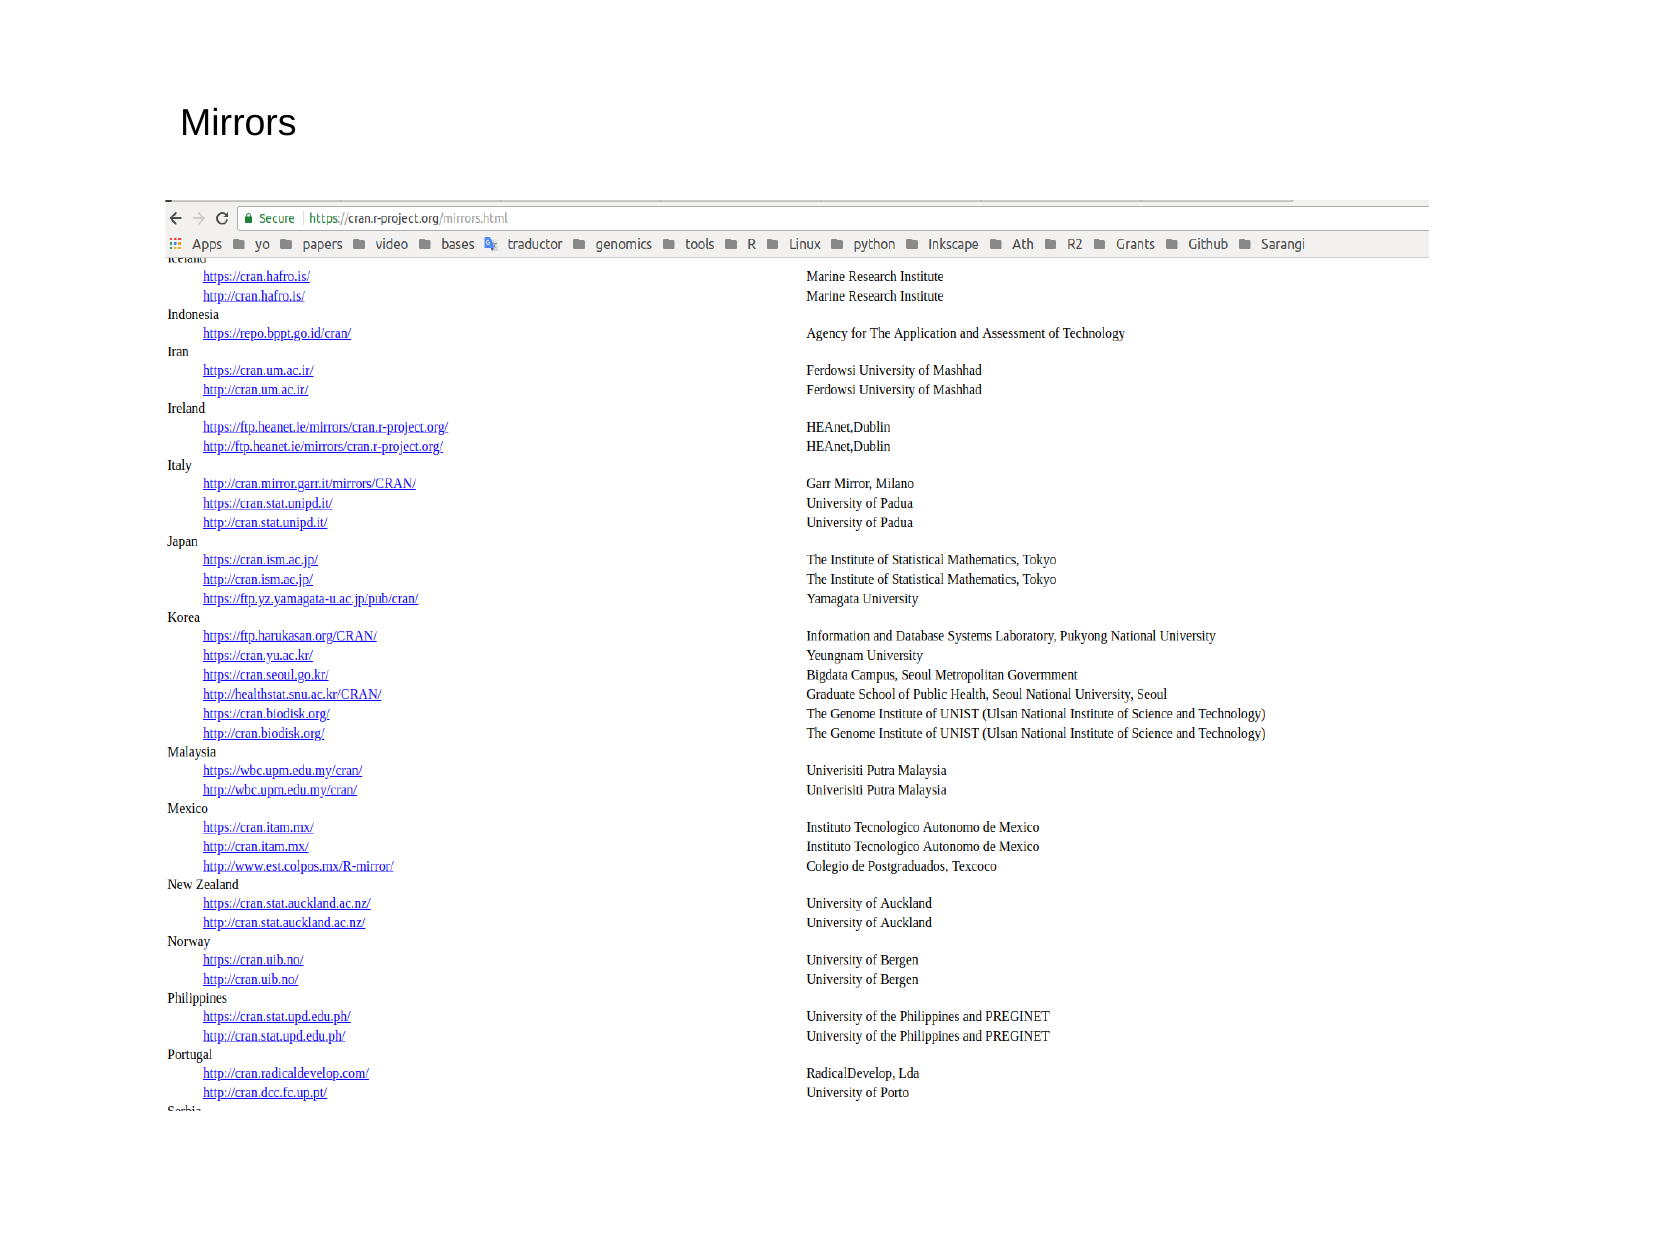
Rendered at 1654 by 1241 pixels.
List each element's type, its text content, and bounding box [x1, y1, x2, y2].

text_box Mirrors [165, 94, 312, 152]
picture [165, 200, 1429, 1111]
